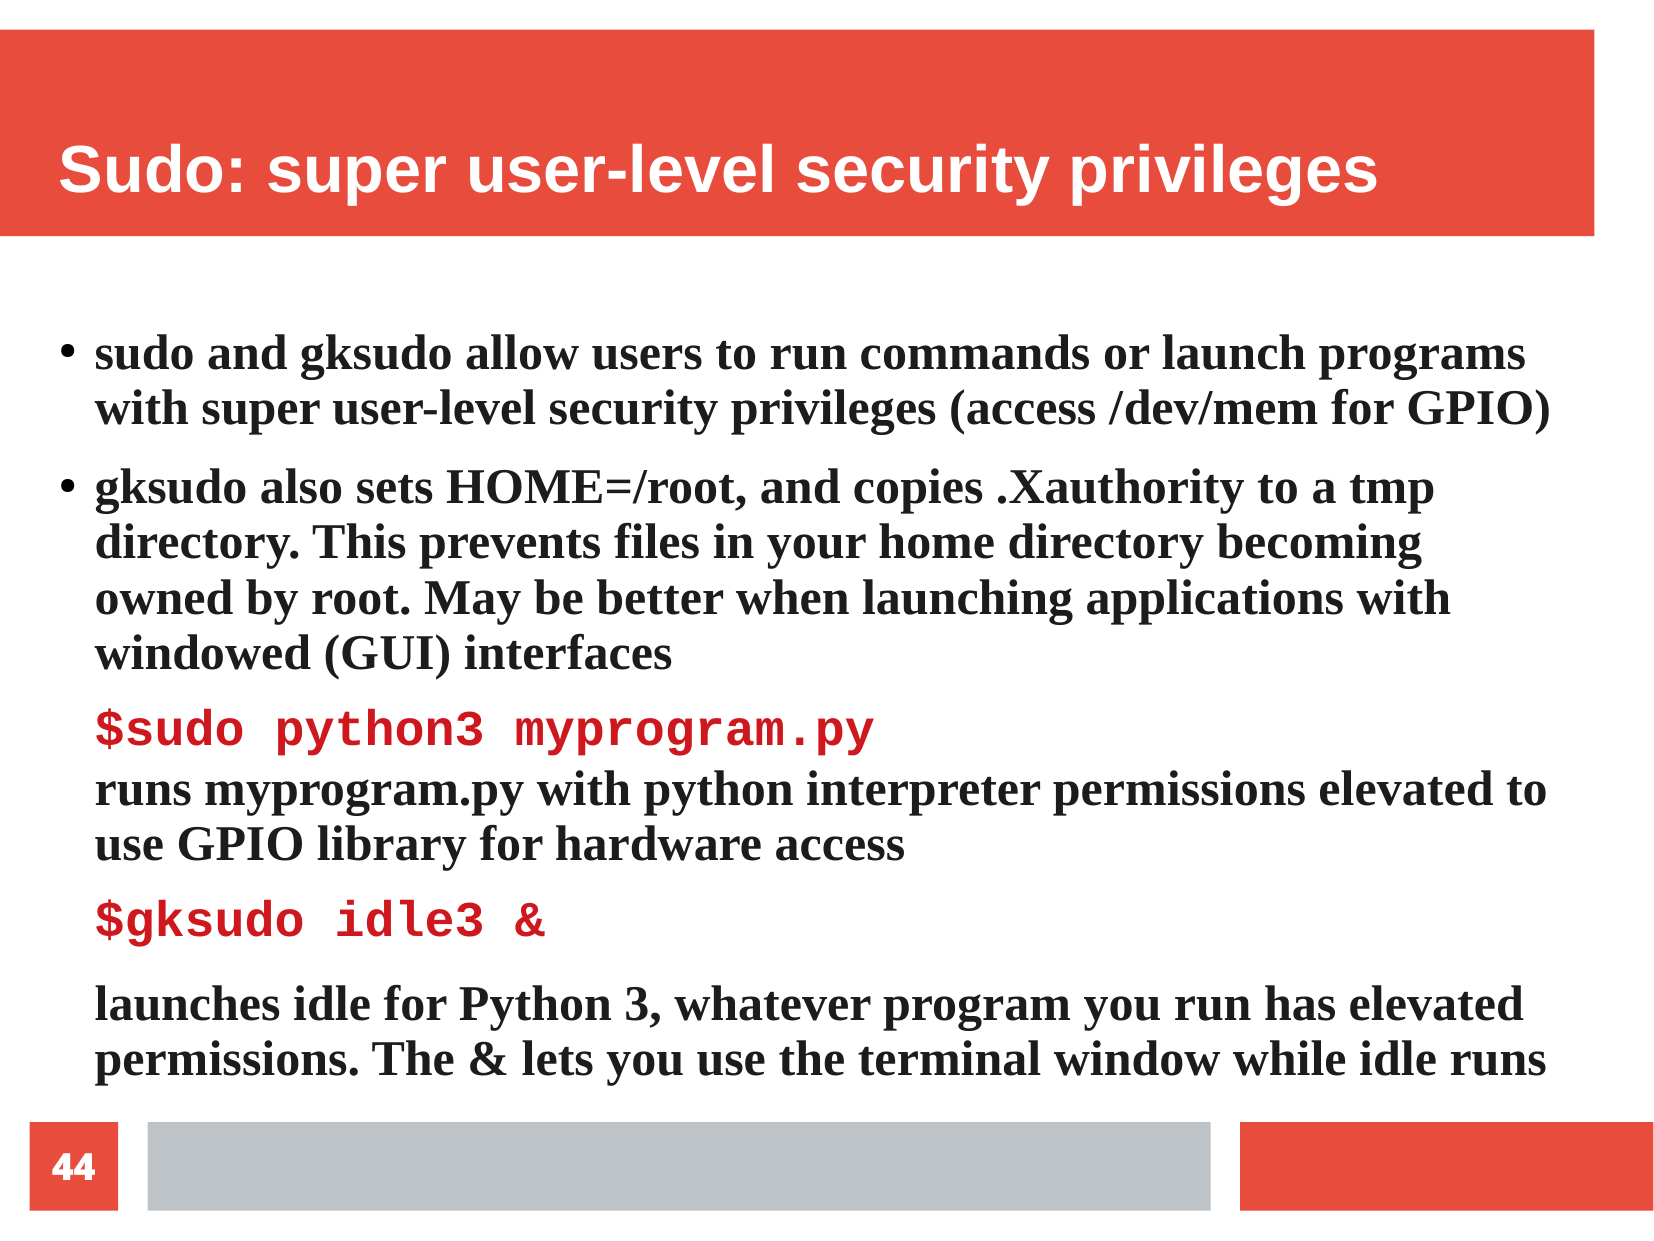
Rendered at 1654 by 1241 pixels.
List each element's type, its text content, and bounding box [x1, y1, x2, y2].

title Sudo: super user-level security privileges [59, 59, 1595, 207]
list sudo and gksudo allow users to run commands or launch programs with super user-level security privileges (access /dev/mem for GPIO) gksudo also sets HOME=/root, and copies .Xauthority to a tmp directory. This prevents files in your home directory becoming owned by root. May be better when launching applications with windowed (GUI) interfaces $sudo python3 myprogram.py runs myprogram.py with python interpreter permissions elevated to use GPIO library for hardware access $gksudo idle3 & launches idle for Python 3, whatever program you run has elevated permissions. The & lets you use the terminal window while idle runs [59, 324, 1565, 1093]
